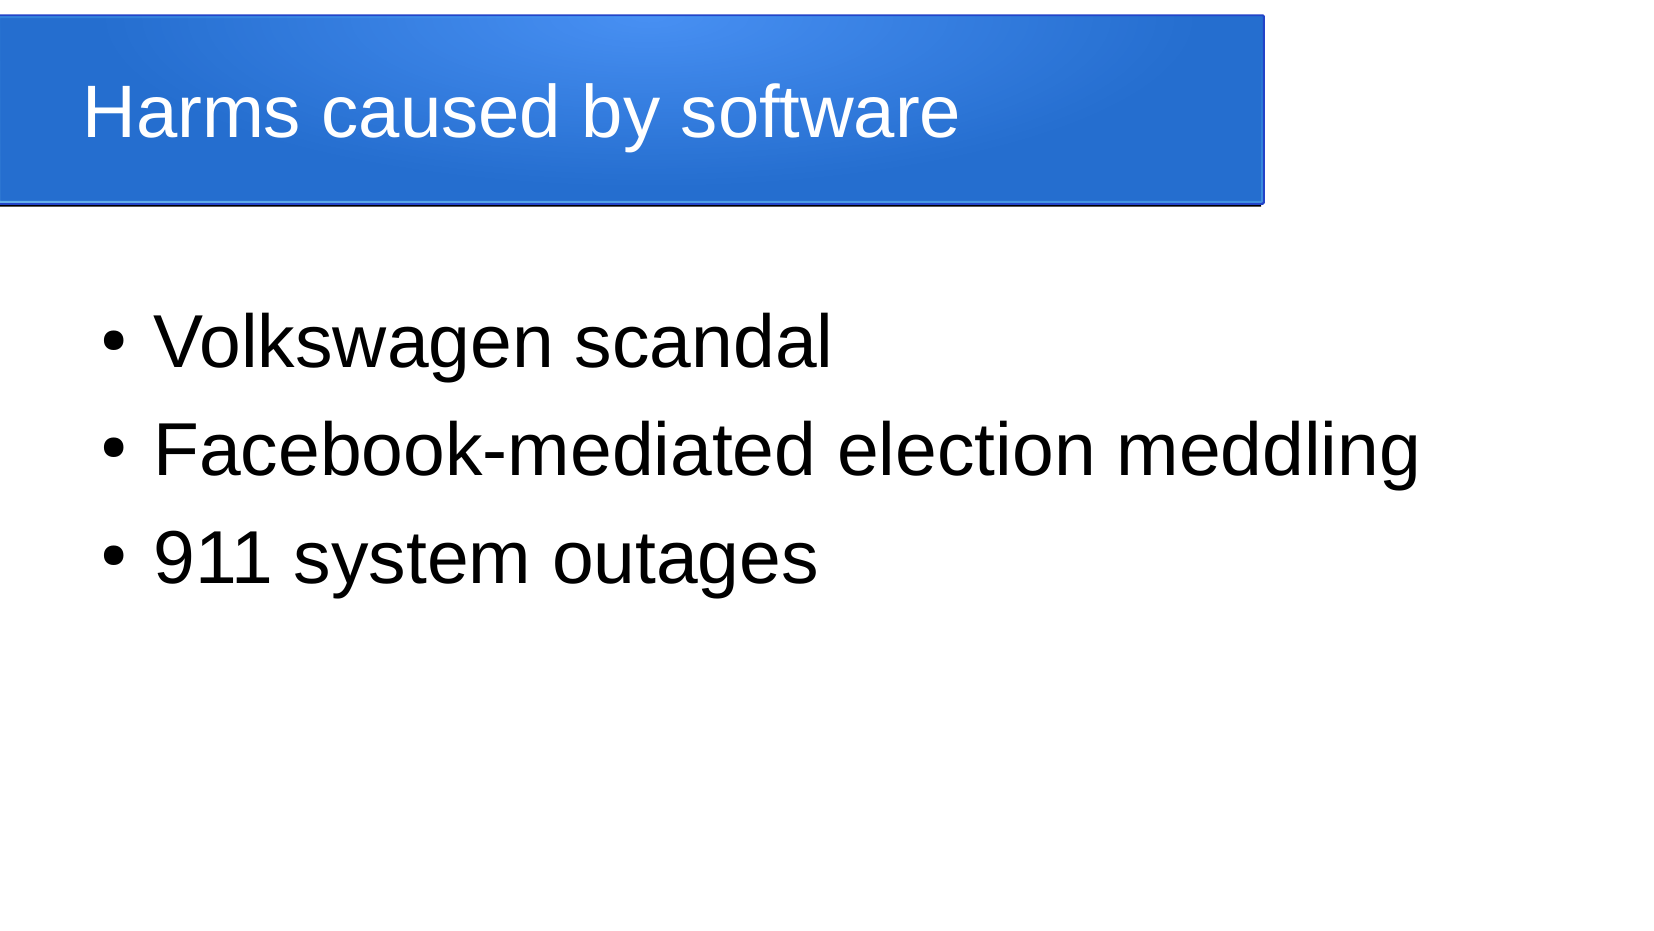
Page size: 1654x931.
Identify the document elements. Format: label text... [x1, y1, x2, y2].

title Harms caused by software [82, 35, 1235, 189]
list Volkswagen scandal Facebook-mediated election meddling 911 system outages [82, 300, 1576, 764]
